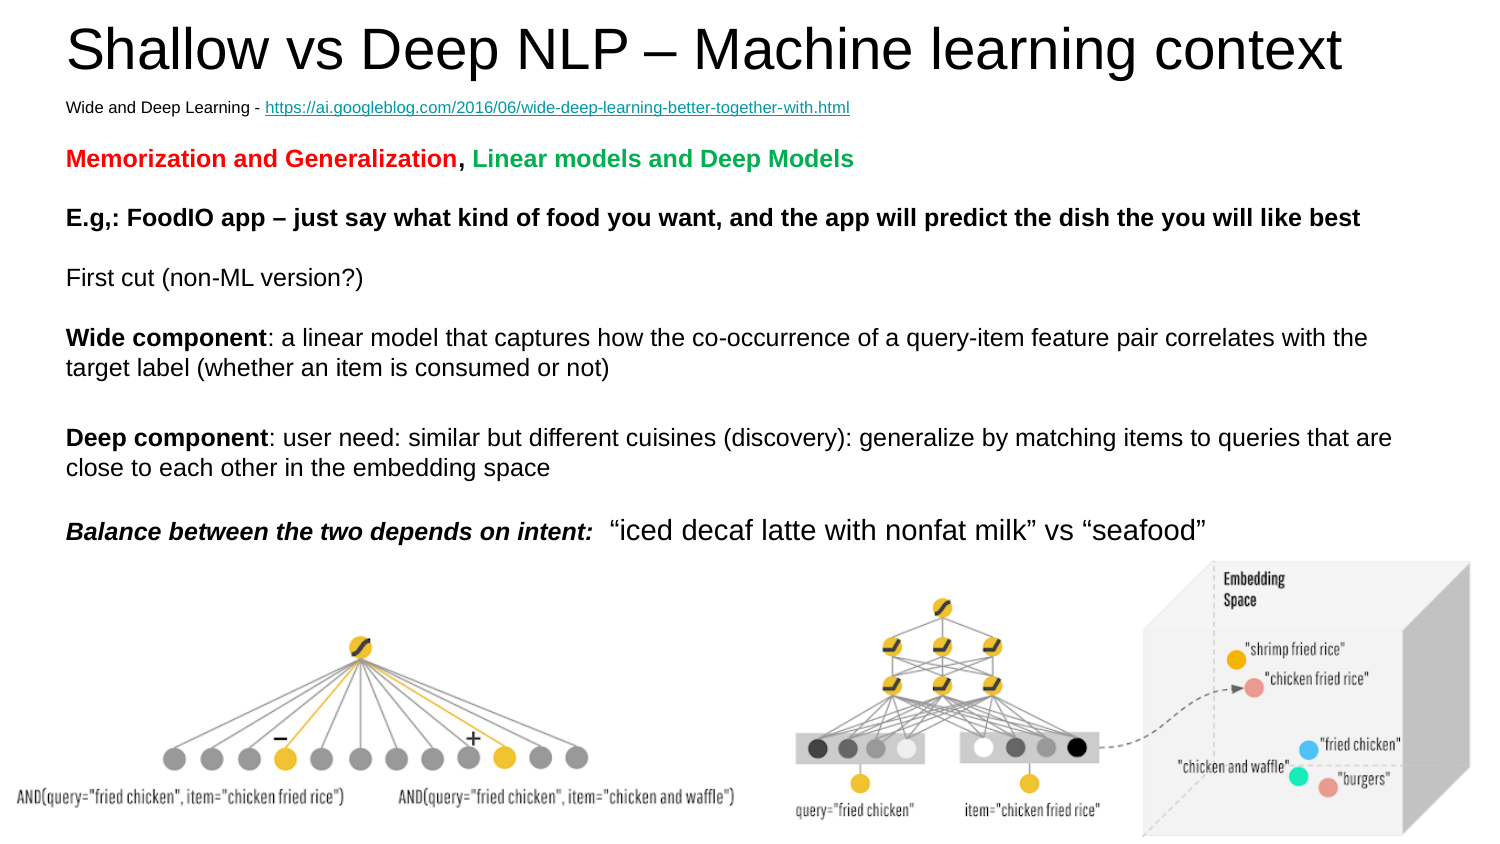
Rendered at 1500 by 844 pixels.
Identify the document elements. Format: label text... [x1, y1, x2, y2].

title Shallow vs Deep NLP – Machine learning context [51, 0, 1449, 90]
text_box Wide and Deep Learning - https://ai.googleblog.com/2016/06/wide-deep-learning-better-together-with.html Memorization and Generalization, Linear models and Deep Models E.g,: FoodIO app – just say what kind of food you want, and the app will predict the dish the you will like best First cut (non-ML version?) Wide component: a linear model that captures how the co-occurrence of a query-item feature pair correlates with the target label (whether an item is consumed or not) Deep component: user need: similar but different cuisines (discovery): generalize by matching items to queries that are close to each other in the embedding space Balance between the two depends on intent: “iced decaf latte with nonfat milk” vs “seafood” [51, 89, 1413, 844]
picture [781, 551, 1486, 844]
picture [0, 621, 750, 830]
